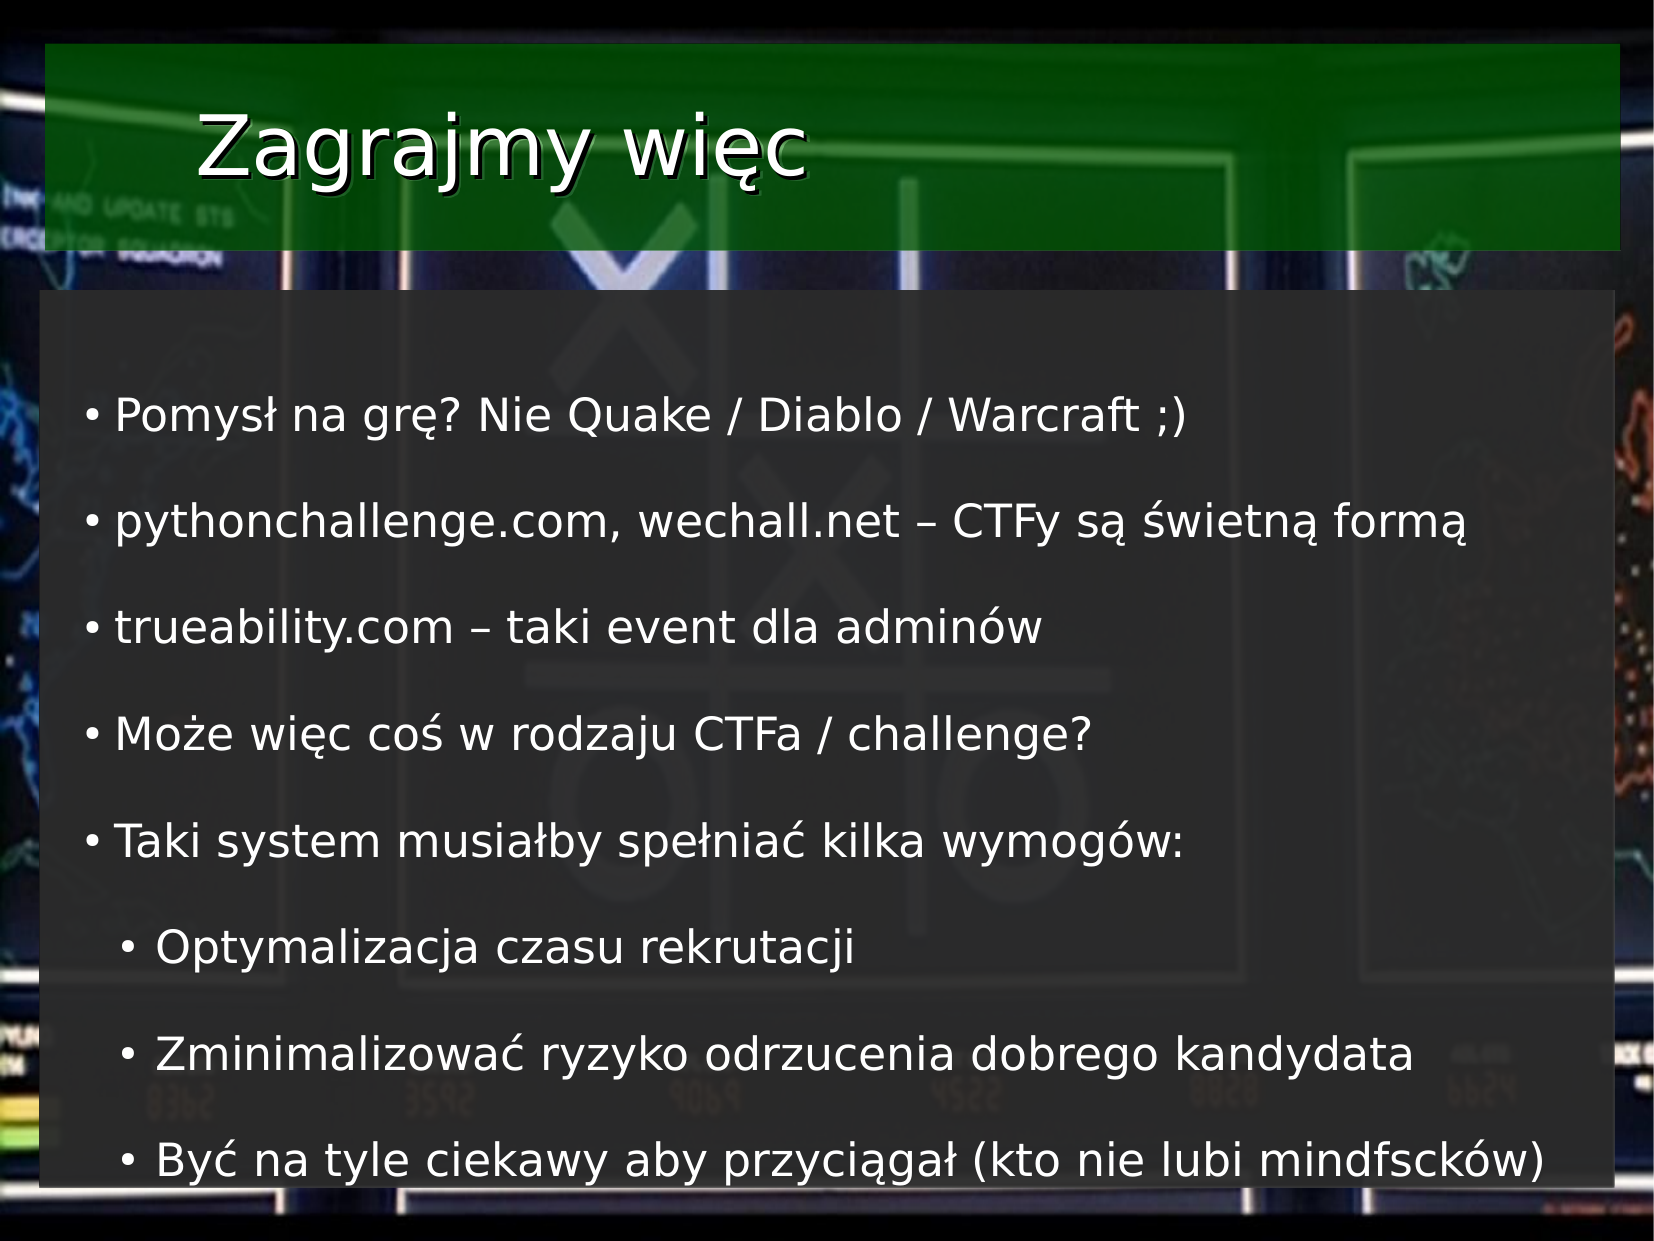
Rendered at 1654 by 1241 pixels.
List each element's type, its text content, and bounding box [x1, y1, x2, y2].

picture [0, 0, 1654, 1241]
text_box Pomysł na grę? Nie Quake / Diablo / Warcraft ;) pythonchallenge.com, wechall.net – CTFy są świetną formą trueability.com – taki event dla adminów Może więc coś w rodzaju CTFa / challenge? Taki system musiałby spełniać kilka wymogów: Optymalizacja czasu rekrutacji Zminimalizować ryzyko odrzucenia dobrego kandydata Być na tyle ciekawy aby przyciągał (kto nie lubi mindfscków) [39, 290, 1615, 1186]
title Zagrajmy więc [45, 43, 1621, 251]
